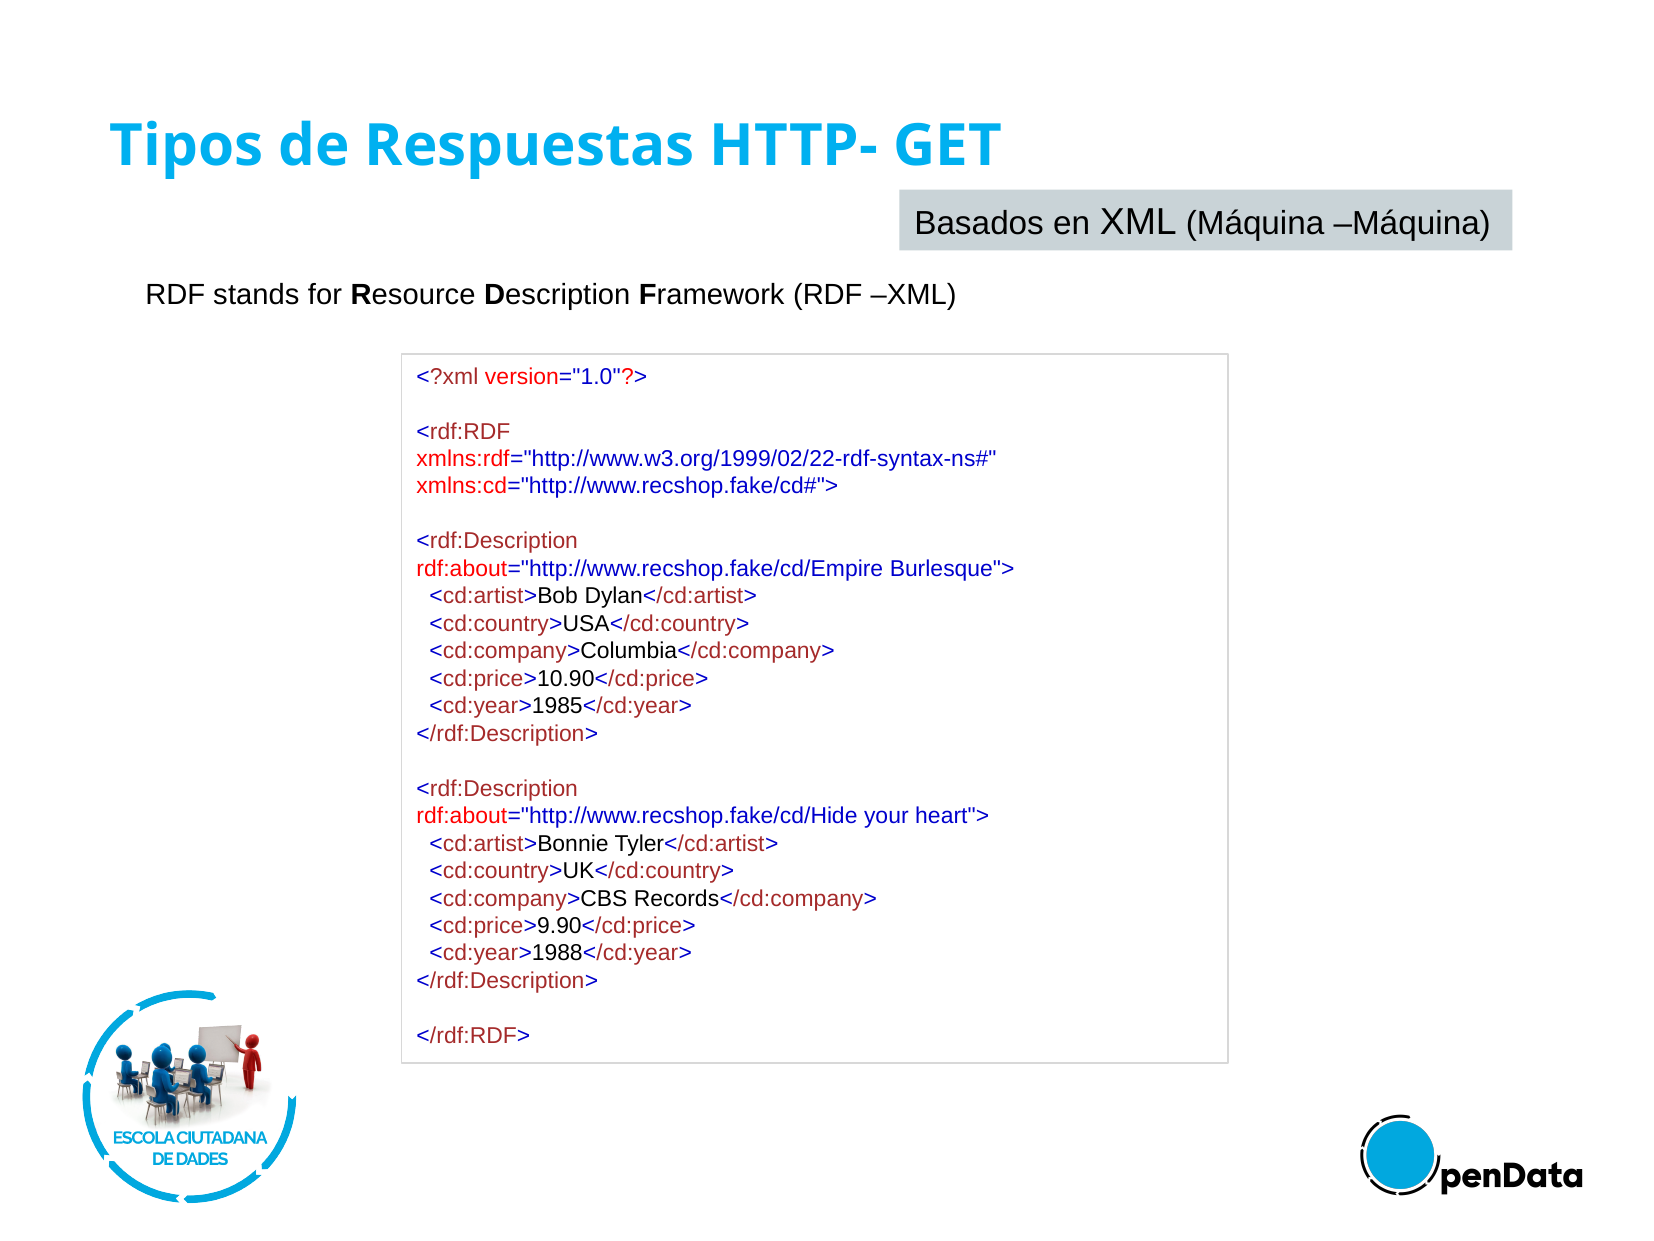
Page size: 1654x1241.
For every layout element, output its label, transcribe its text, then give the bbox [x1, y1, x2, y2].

picture [1354, 1108, 1600, 1206]
text_box RDF stands for Resource Description Framework (RDF –XML) [130, 268, 976, 319]
text_box <?xml version="1.0"?> <rdf:RDF xmlns:rdf="http://www.w3.org/1999/02/22-rdf-syntax-ns#" xmlns:cd="http://www.recshop.fake/cd#"> <rdf:Description rdf:about="http://www.recshop.fake/cd/Empire Burlesque"> <cd:artist>Bob Dylan</cd:artist> <cd:country>USA</cd:country> <cd:company>Columbia</cd:company> <cd:price>10.90</cd:price> <cd:year>1985</cd:year> </rdf:Description> <rdf:Description rdf:about="http://www.recshop.fake/cd/Hide your heart"> <cd:artist>Bonnie Tyler</cd:artist> <cd:country>UK</cd:country> <cd:company>CBS Records</cd:company> <cd:price>9.90</cd:price> <cd:year>1988</cd:year> </rdf:Description> </rdf:RDF> [401, 353, 1228, 1064]
text_box Basados en XML (Máquina –Máquina) [899, 189, 1513, 251]
text_box Tipos de Respuestas HTTP- GET [94, 99, 1577, 156]
picture [45, 953, 333, 1241]
